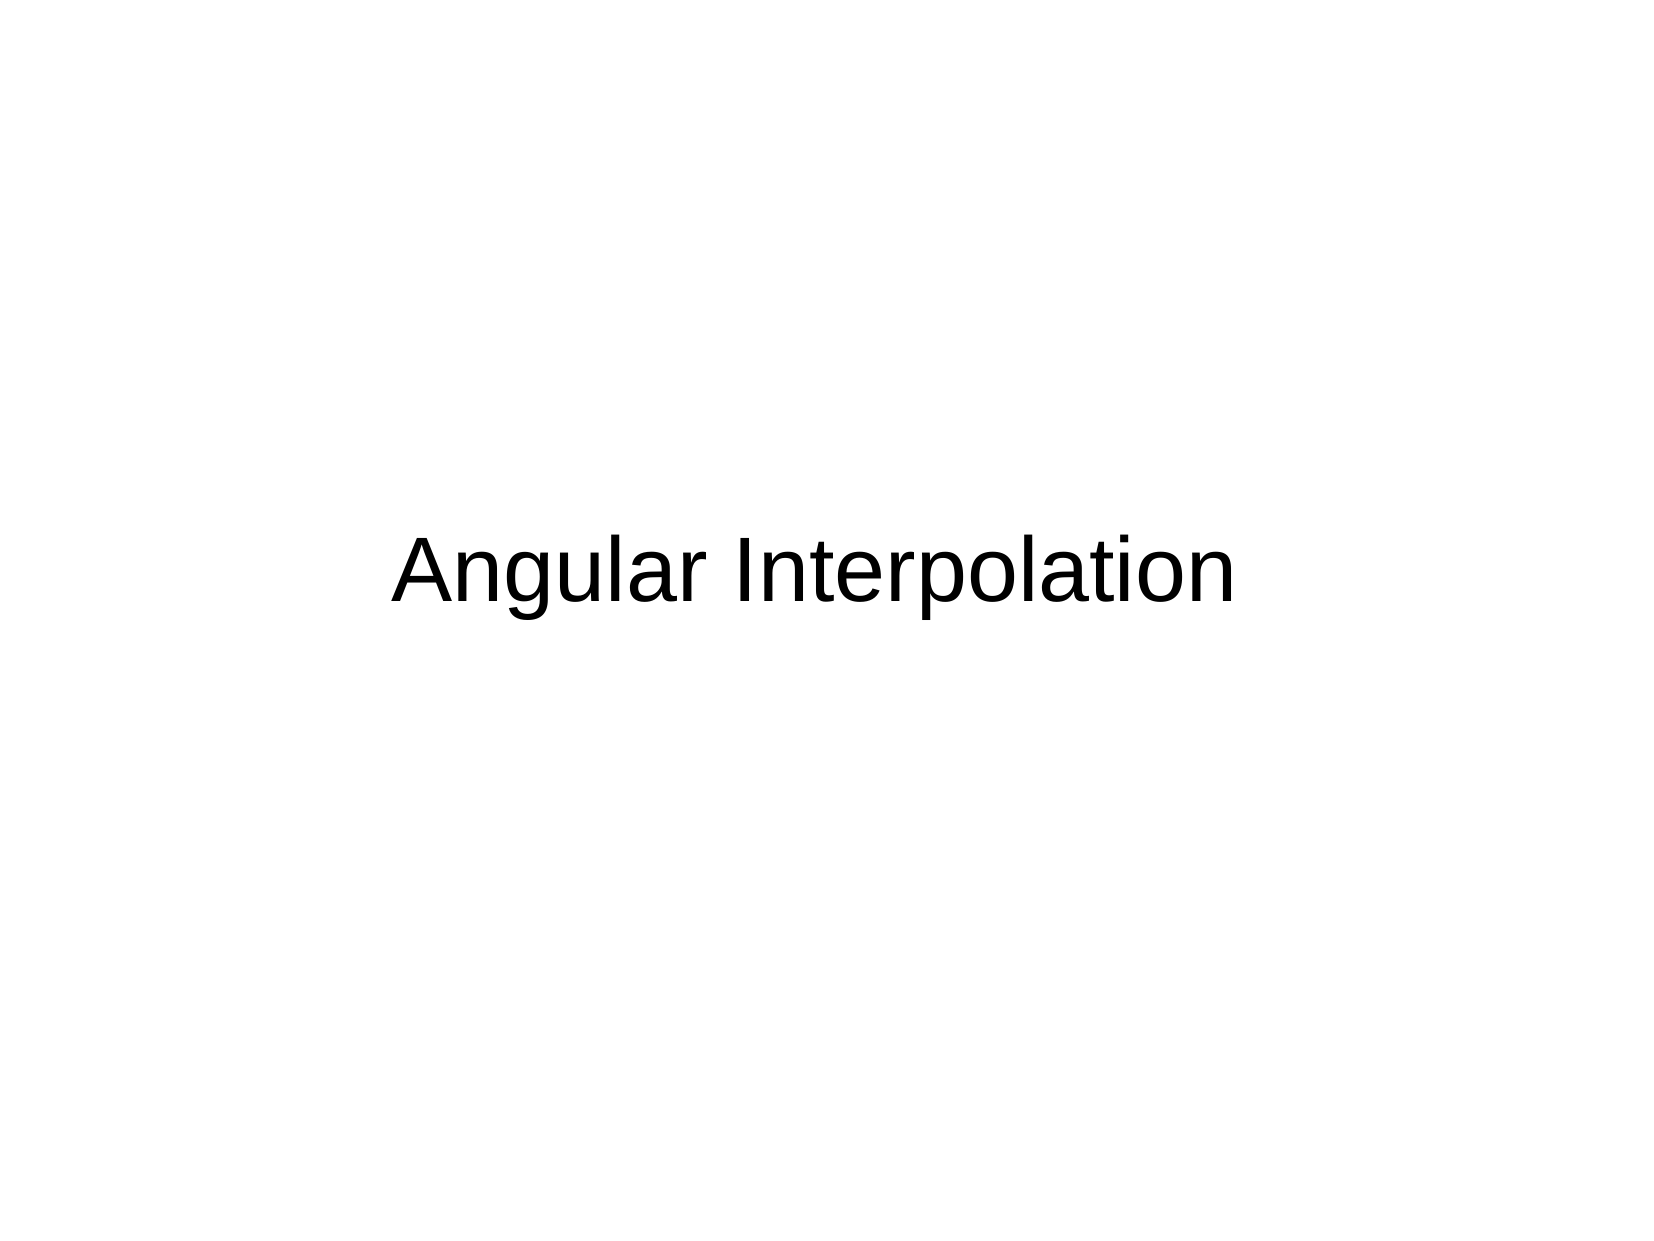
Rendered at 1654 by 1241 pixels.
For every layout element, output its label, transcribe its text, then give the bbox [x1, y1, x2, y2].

title Angular Interpolation [70, 466, 1559, 674]
